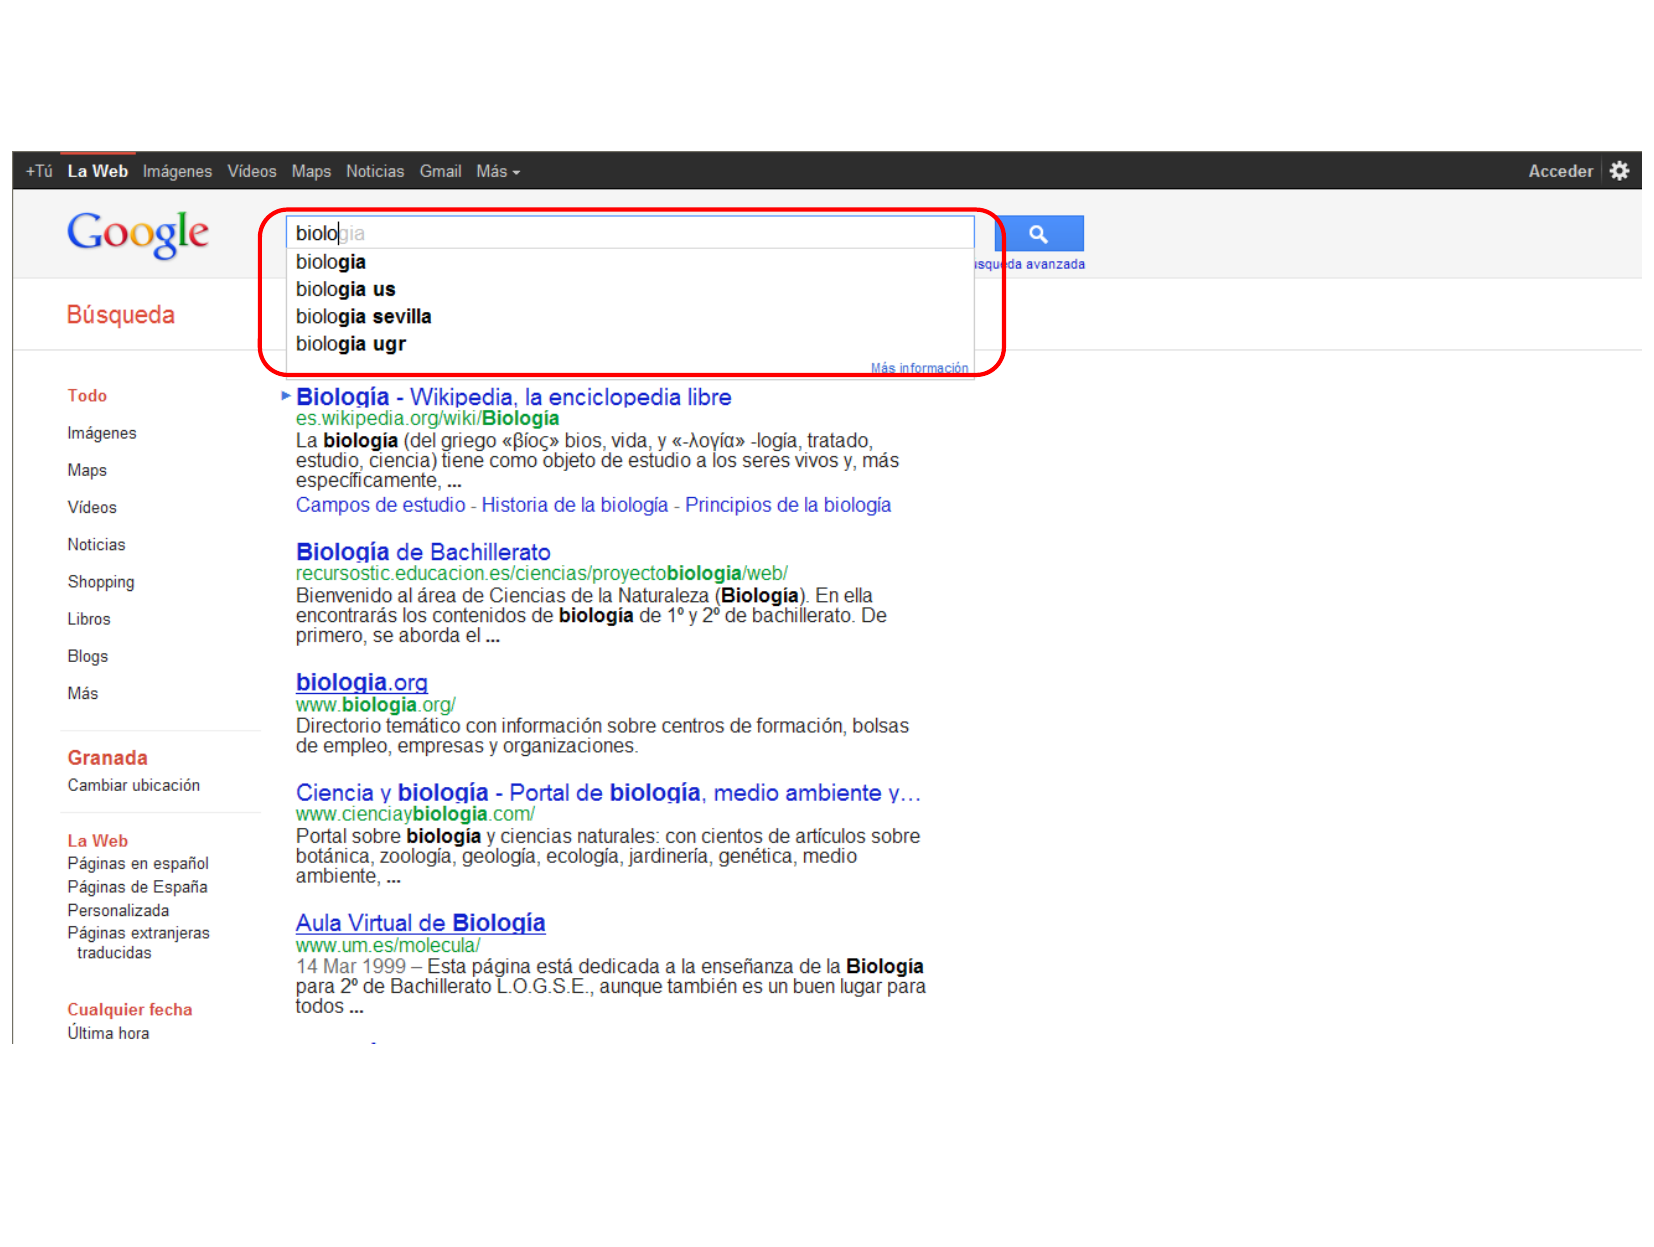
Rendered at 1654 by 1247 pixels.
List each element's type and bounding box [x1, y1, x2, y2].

picture [12, 151, 1642, 1044]
